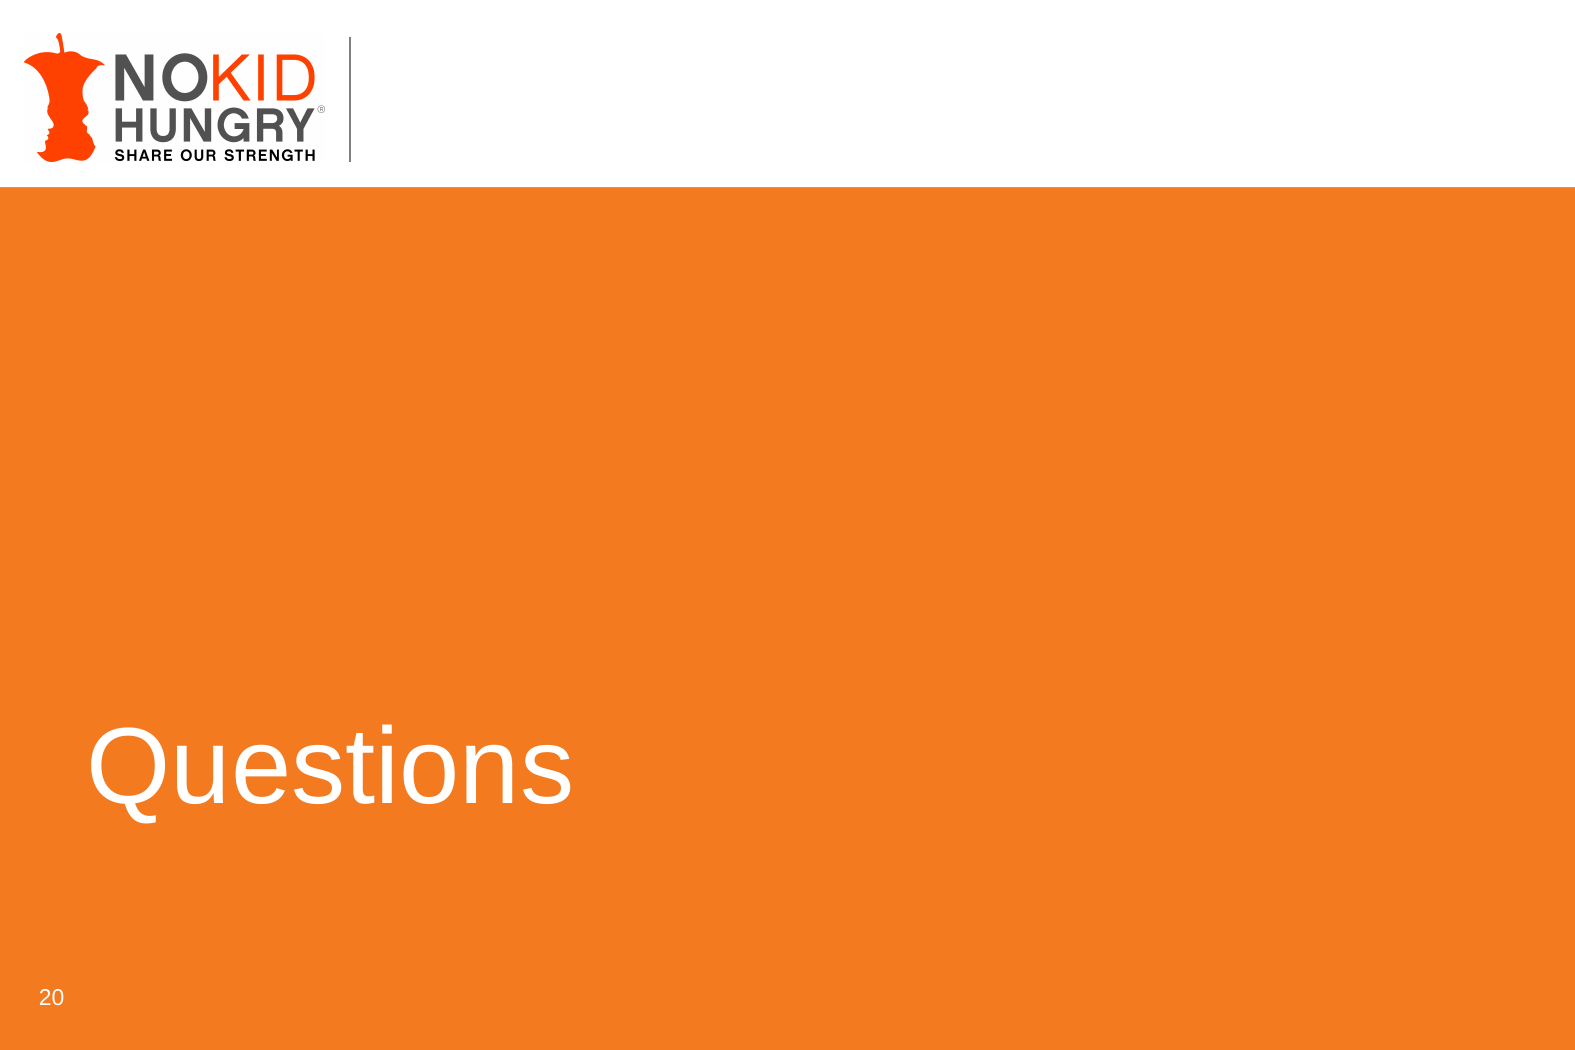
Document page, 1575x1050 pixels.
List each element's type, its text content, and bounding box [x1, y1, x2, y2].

text_box <number> [23, 975, 167, 1018]
title Questions [71, 687, 1575, 975]
text_box [0, 187, 1575, 1050]
picture [24, 33, 325, 162]
